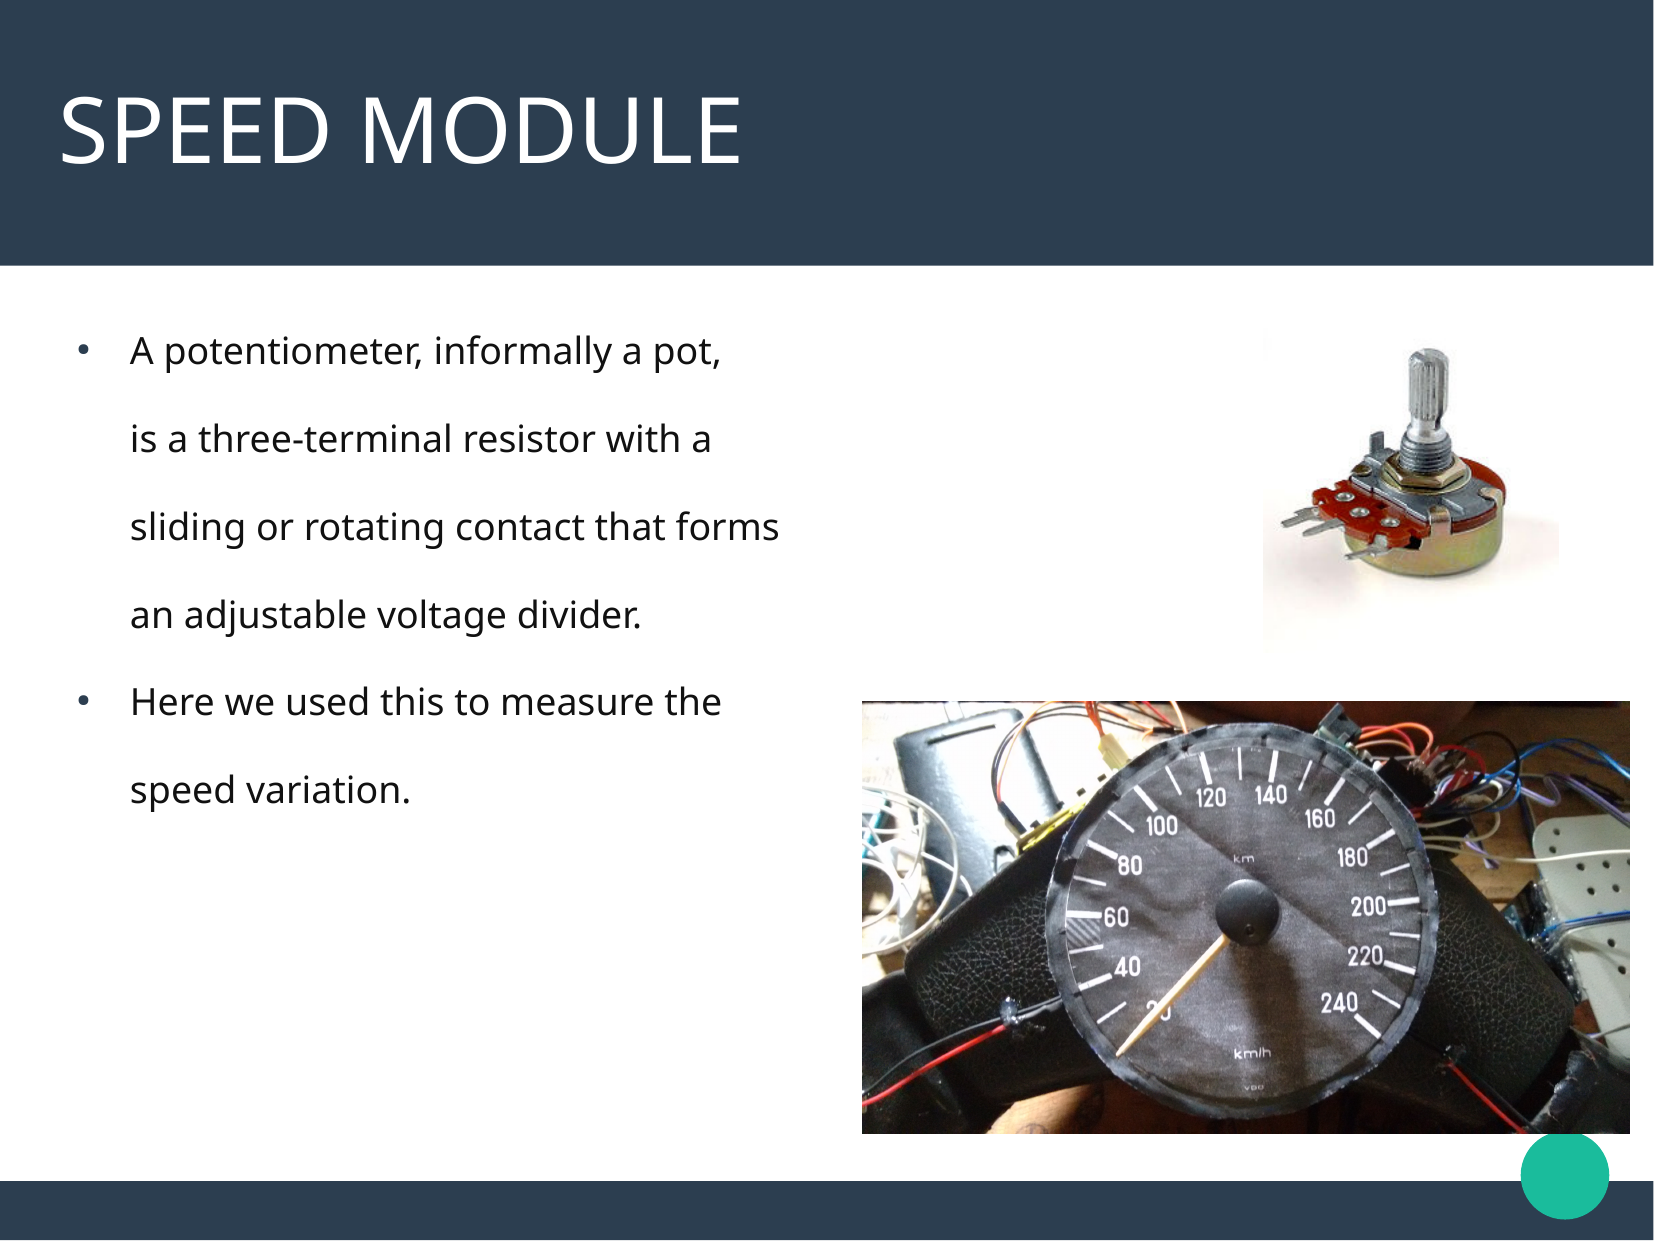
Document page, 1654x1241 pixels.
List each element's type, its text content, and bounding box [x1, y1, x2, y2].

title SPEED MODULE [59, 49, 1595, 207]
picture [1263, 307, 1559, 653]
list A potentiometer, informally a pot, is a three-terminal resistor with a sliding or rotating contact that forms an adjustable voltage divider. Here we used this to measure the speed variation. [59, 324, 1595, 1152]
picture [862, 701, 1630, 1134]
